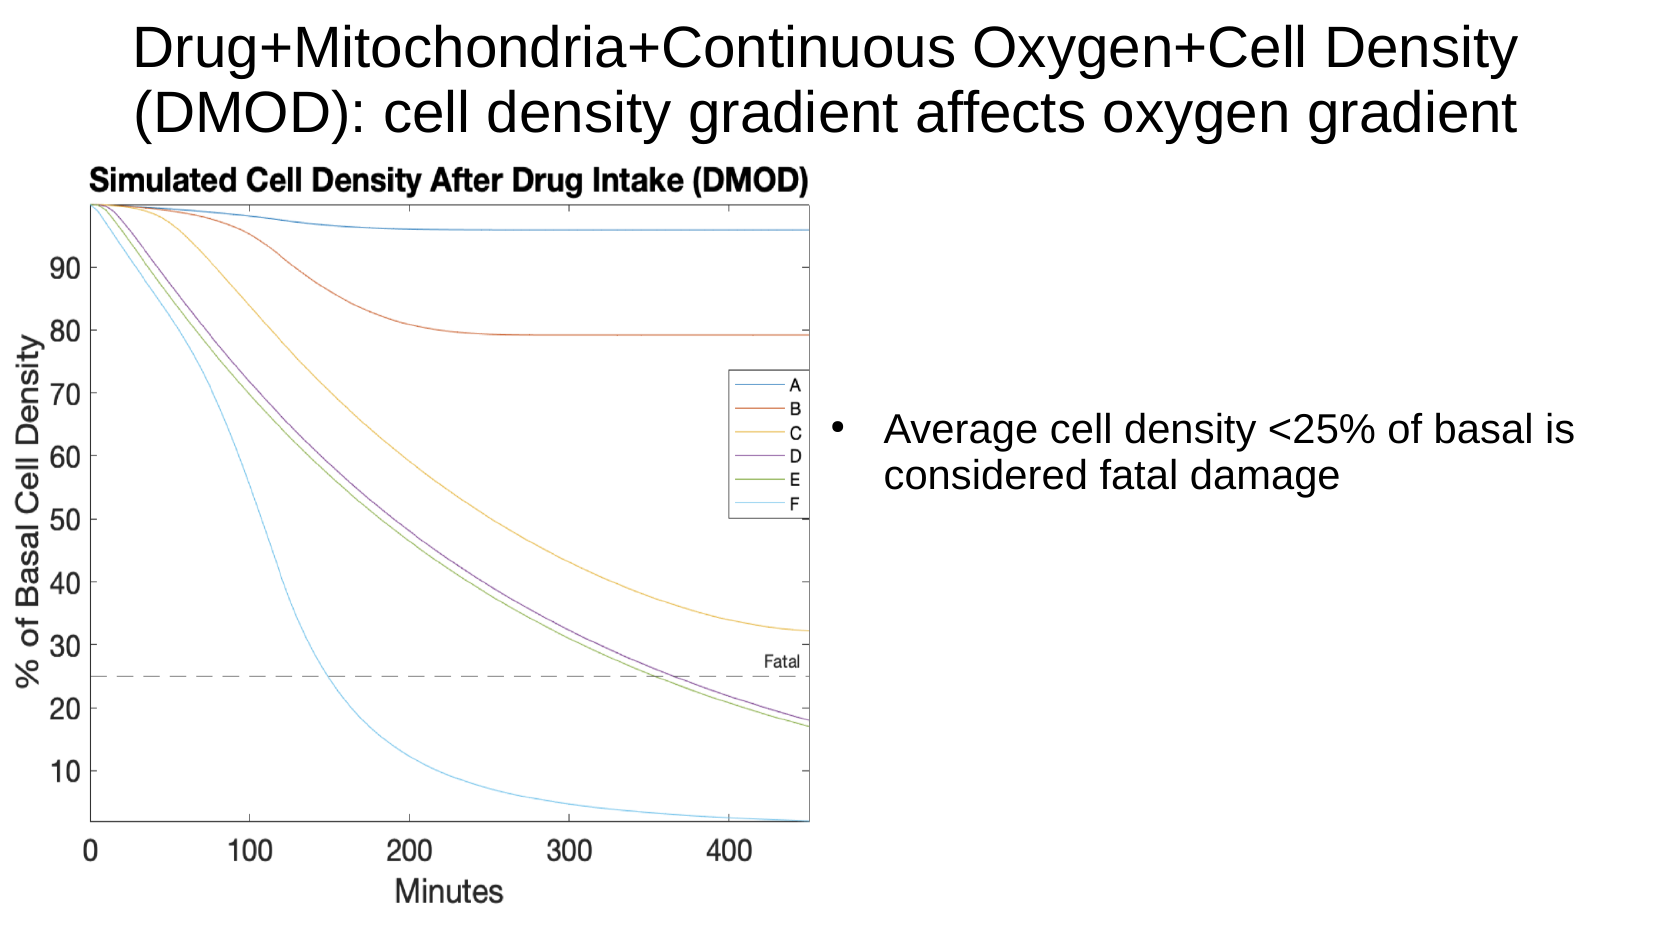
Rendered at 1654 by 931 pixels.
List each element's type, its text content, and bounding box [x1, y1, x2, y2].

list Average cell density <25% of basal is considered fatal damage [812, 282, 1625, 857]
title Drug+Mitochondria+Continuous Oxygen+Cell Density (DMOD): cell density gradient affects oxygen gradient [82, 1, 1571, 157]
picture [7, 149, 827, 916]
